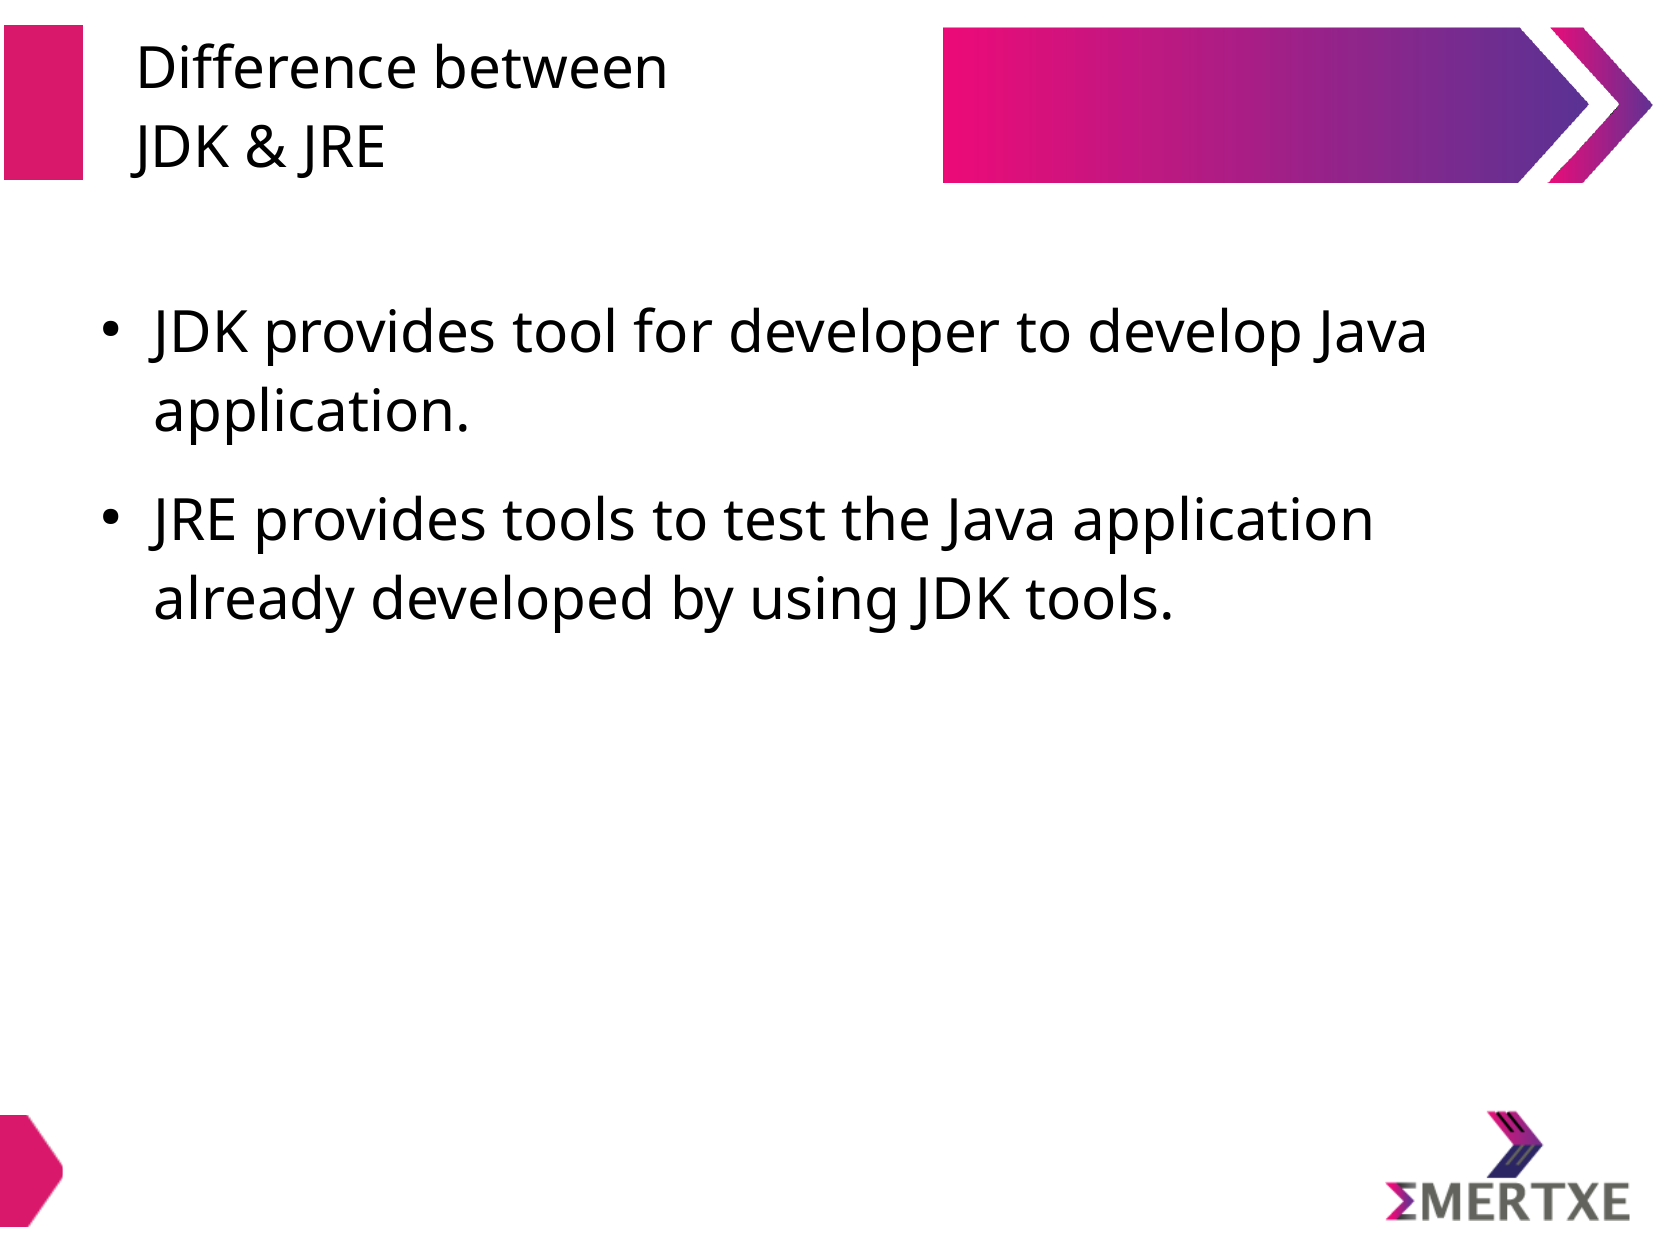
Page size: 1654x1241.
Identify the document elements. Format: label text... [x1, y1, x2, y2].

picture [1571, 27, 1653, 183]
list JDK provides tool for developer to develop Java application. JRE provides tools to test the Java application already developed by using JDK tools. [82, 290, 1571, 1010]
picture [1385, 1107, 1631, 1221]
title Difference between JDK & JRE [135, 2, 1571, 210]
